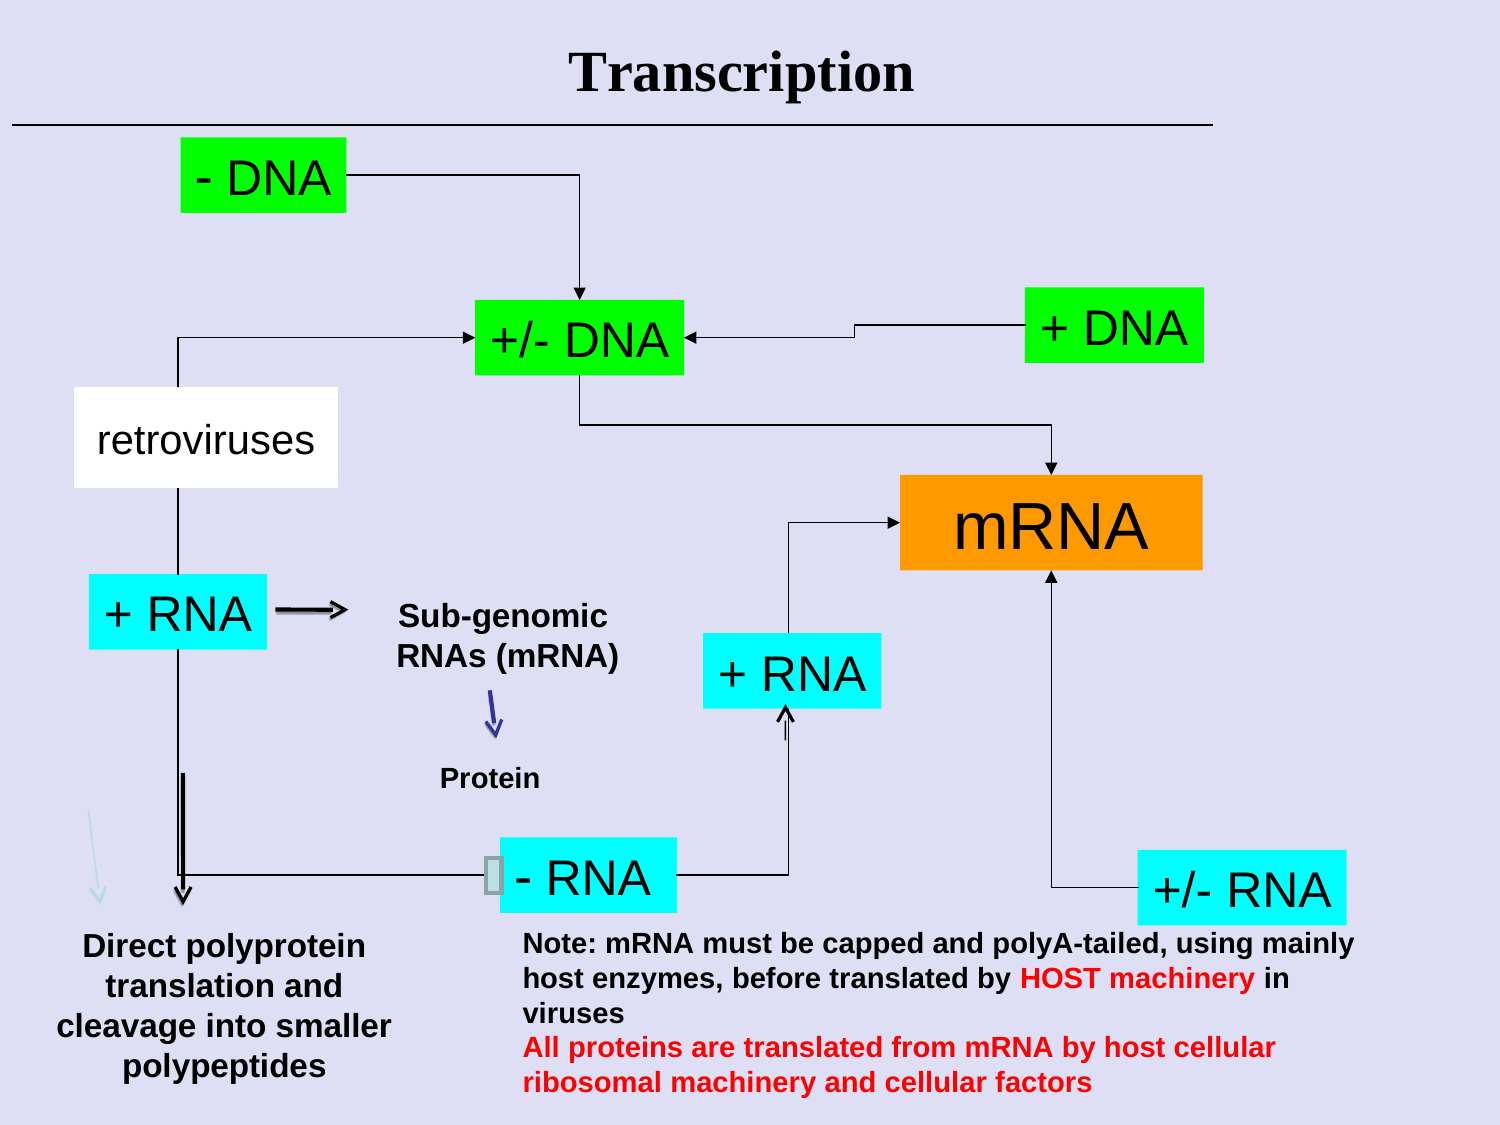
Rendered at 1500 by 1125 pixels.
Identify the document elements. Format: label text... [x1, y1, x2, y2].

text_box +/- RNA [1137, 849, 1347, 916]
text_box  RNA [500, 837, 678, 913]
text_box retroviruses [74, 387, 338, 488]
text_box + RNA [703, 633, 882, 709]
text_box  DNA [180, 137, 347, 213]
text_box + RNA [88, 574, 268, 650]
text_box Protein [395, 751, 585, 802]
text_box mRNA [900, 474, 1203, 571]
text_box All proteins are translated from mRNA by host cellular ribosomal machinery and cellular factors [507, 1038, 1365, 1106]
text_box [485, 857, 502, 894]
text_box + DNA [1024, 287, 1204, 363]
text_box +/- DNA [475, 299, 685, 376]
text_box Transcription [24, 24, 1459, 111]
text_box Note: mRNA must be capped and polyA-tailed, using mainly host enzymes, before translated by HOST machinery in viruses [507, 916, 1400, 1038]
text_box Direct polyprotein translation and cleavage into smaller polypeptides [29, 916, 420, 1093]
text_box Sub-genomic RNAs (mRNA) [360, 586, 656, 682]
